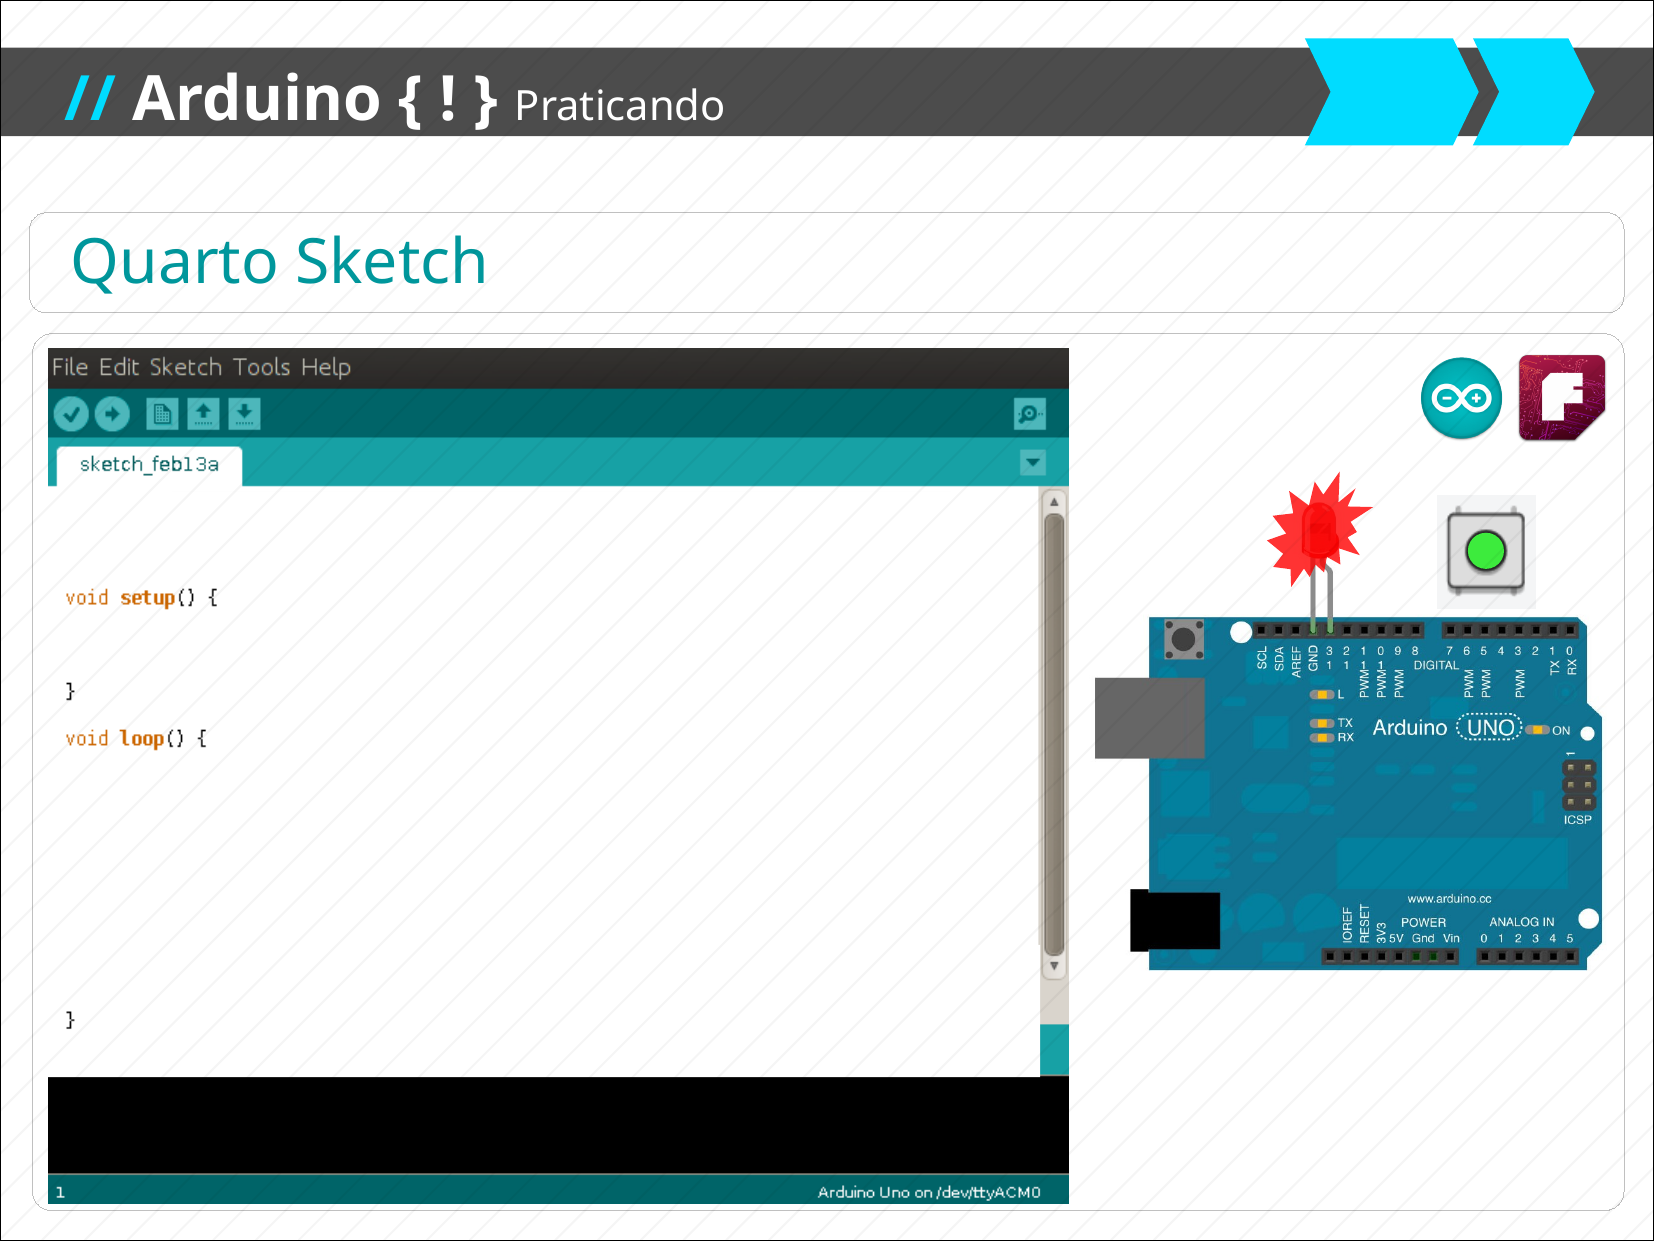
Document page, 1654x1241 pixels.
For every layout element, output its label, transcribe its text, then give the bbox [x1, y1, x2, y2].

text_box [0, 0, 1654, 1241]
text_box // Arduino { ! } Praticando [49, 32, 769, 144]
